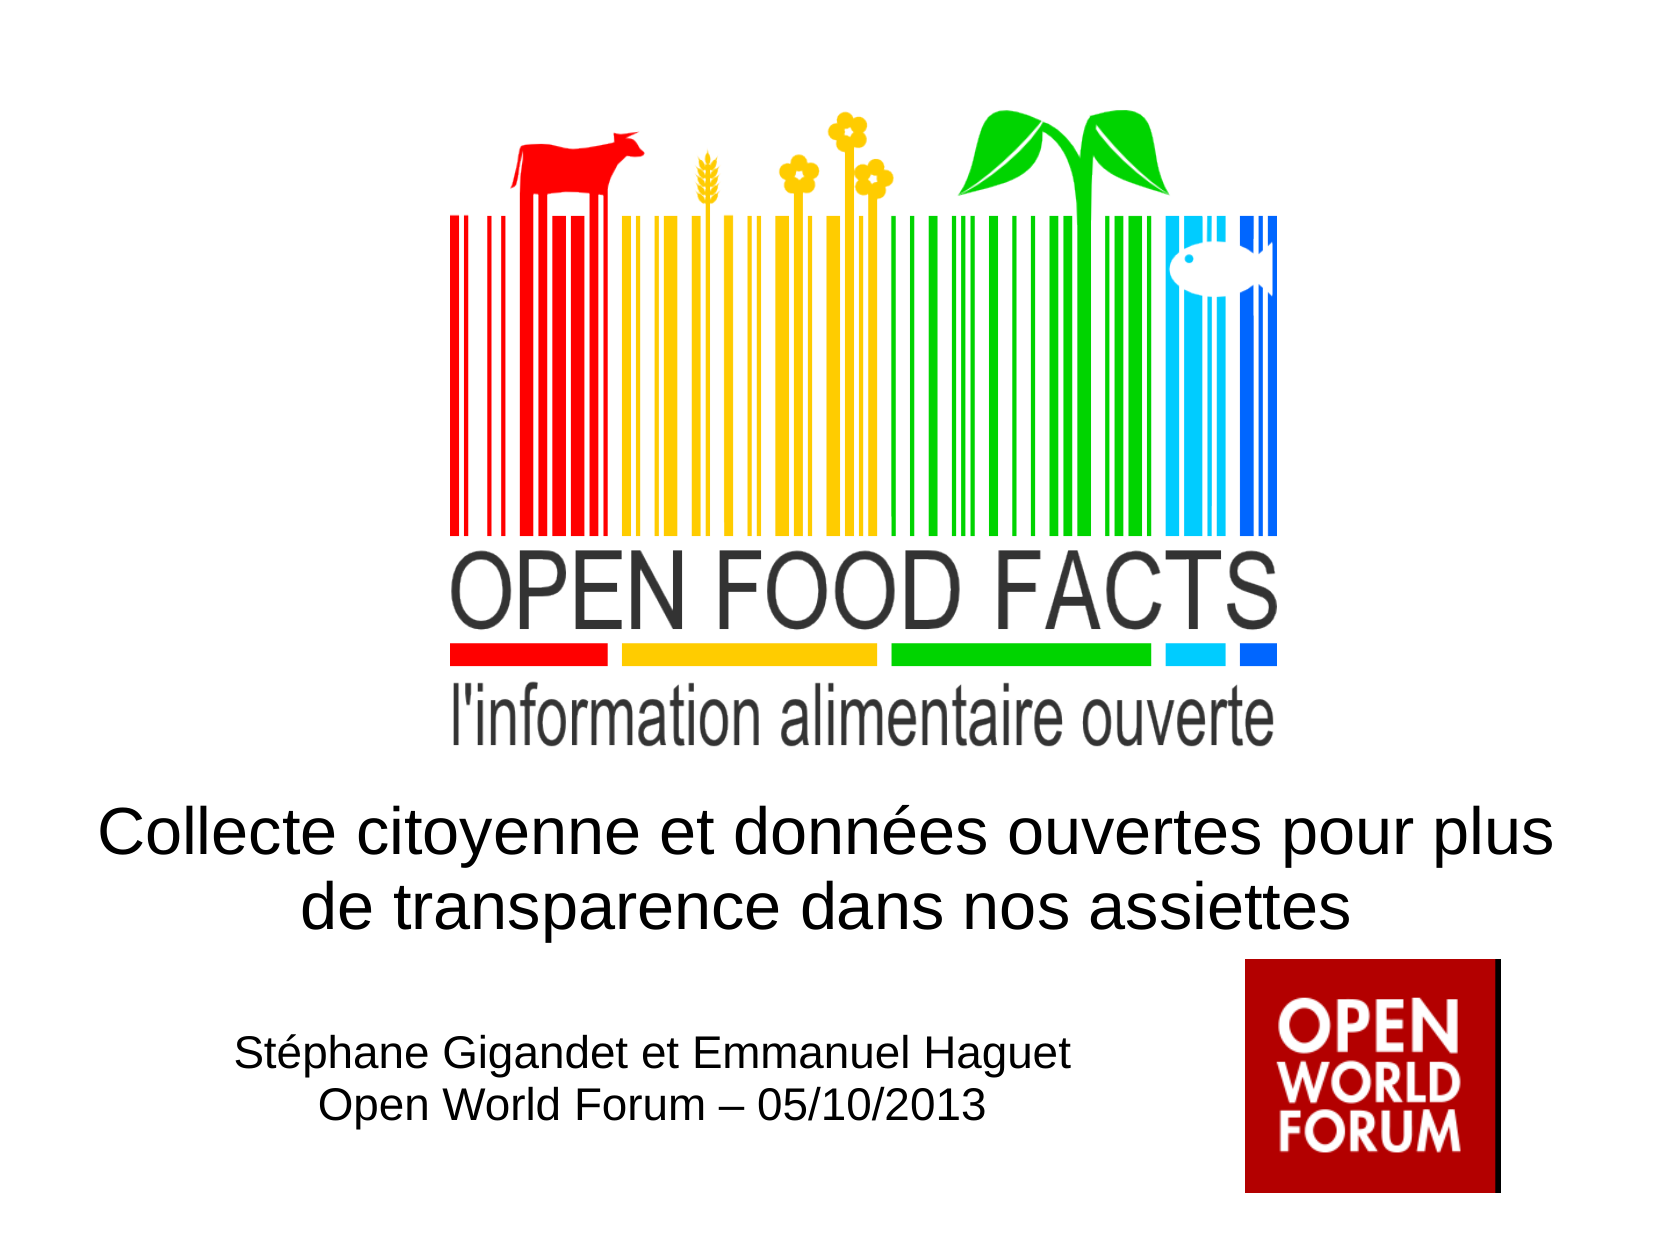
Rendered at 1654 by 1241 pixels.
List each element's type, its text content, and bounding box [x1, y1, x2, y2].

subtitle Collecte citoyenne et données ouvertes pour plus de transparence dans nos assiettes [82, 725, 1571, 1012]
picture [1245, 959, 1501, 1193]
picture [450, 95, 1277, 751]
text_box Stéphane Gigandet et Emmanuel Haguet Open World Forum – 05/10/2013 [195, 1020, 1111, 1188]
